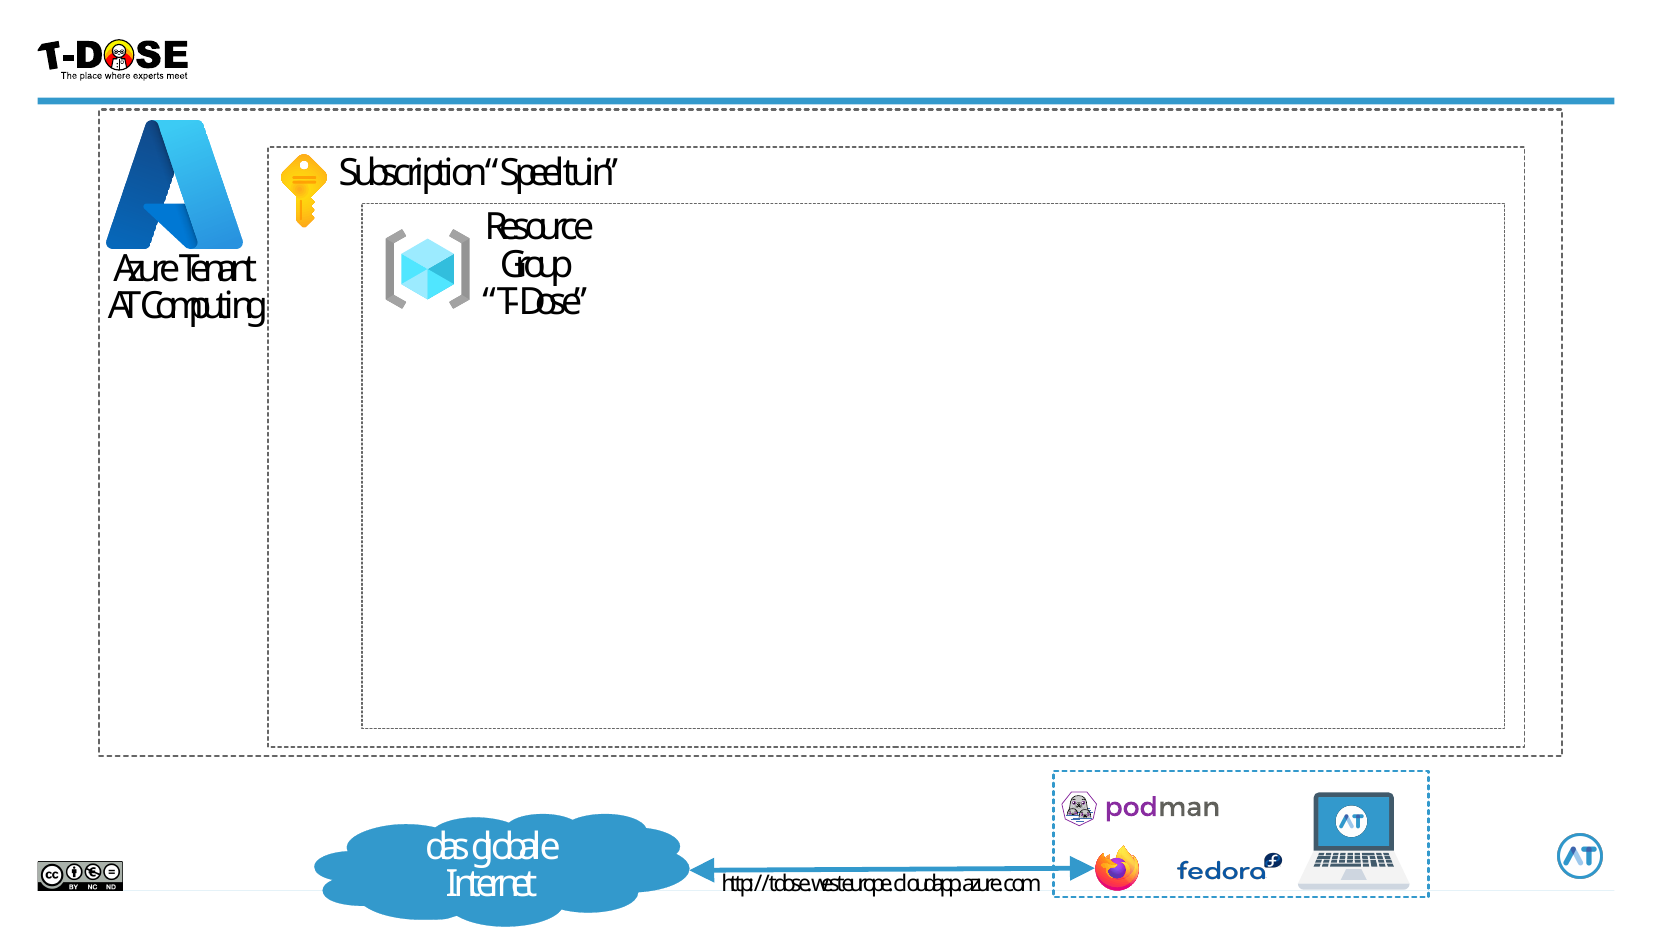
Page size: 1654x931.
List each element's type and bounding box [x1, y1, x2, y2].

picture [37, 108, 1603, 927]
